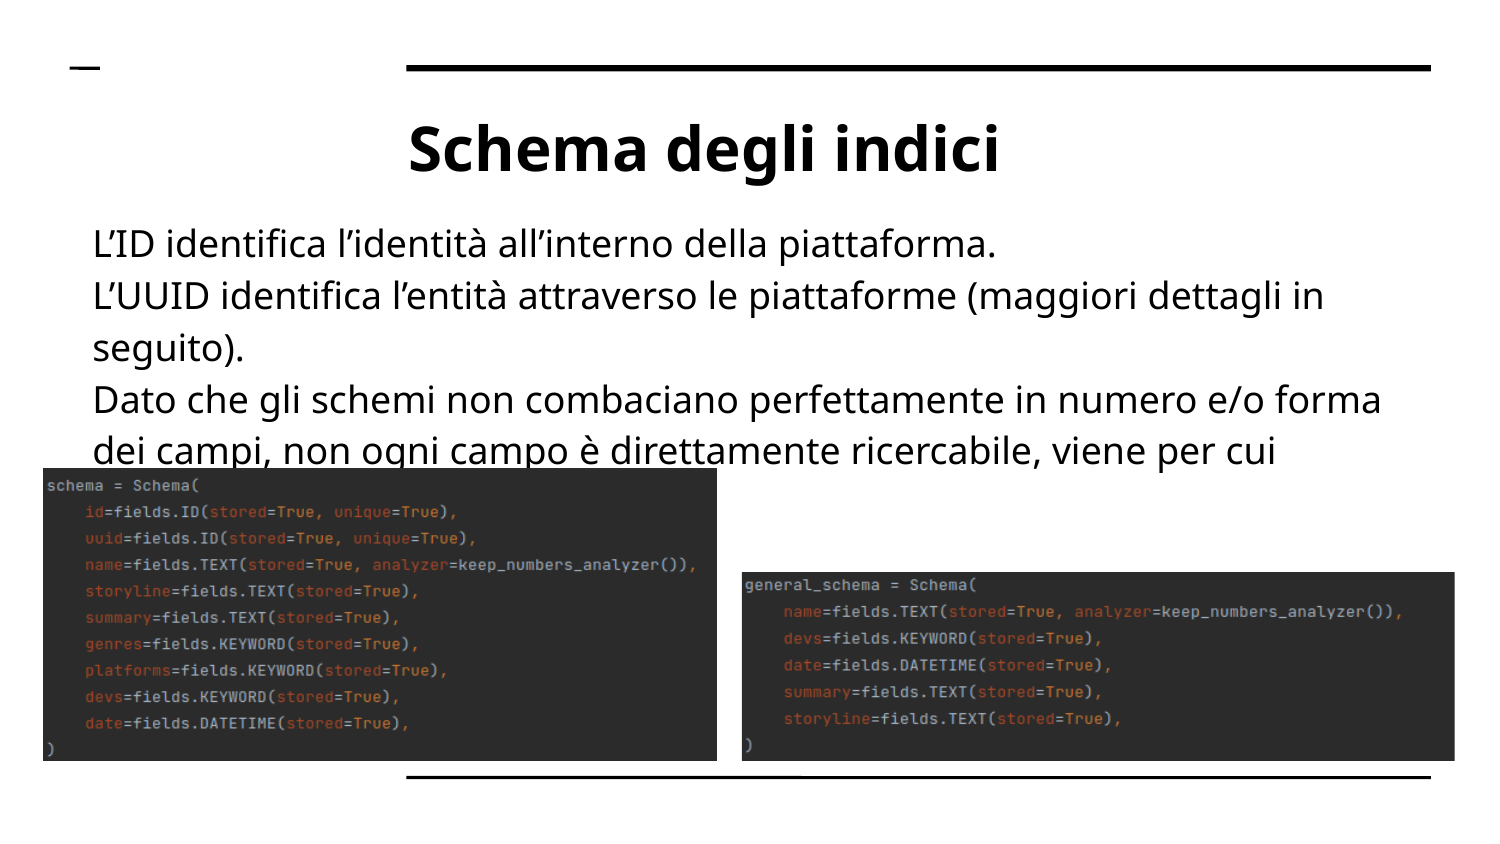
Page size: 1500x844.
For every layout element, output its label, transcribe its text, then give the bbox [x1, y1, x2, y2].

picture [43, 468, 717, 761]
title Schema degli indici [393, 94, 1431, 198]
picture [741, 572, 1455, 761]
list L’ID identifica l’identità all’interno della piattaforma. L’UUID identifica l’entità attraverso le piattaforme (maggiori dettagli in seguito). Dato che gli schemi non combaciano perfettamente in numero e/o forma dei campi, non ogni campo è direttamente ricercabile, viene per cui utilizzato uno schema “generale”. [77, 198, 1431, 692]
